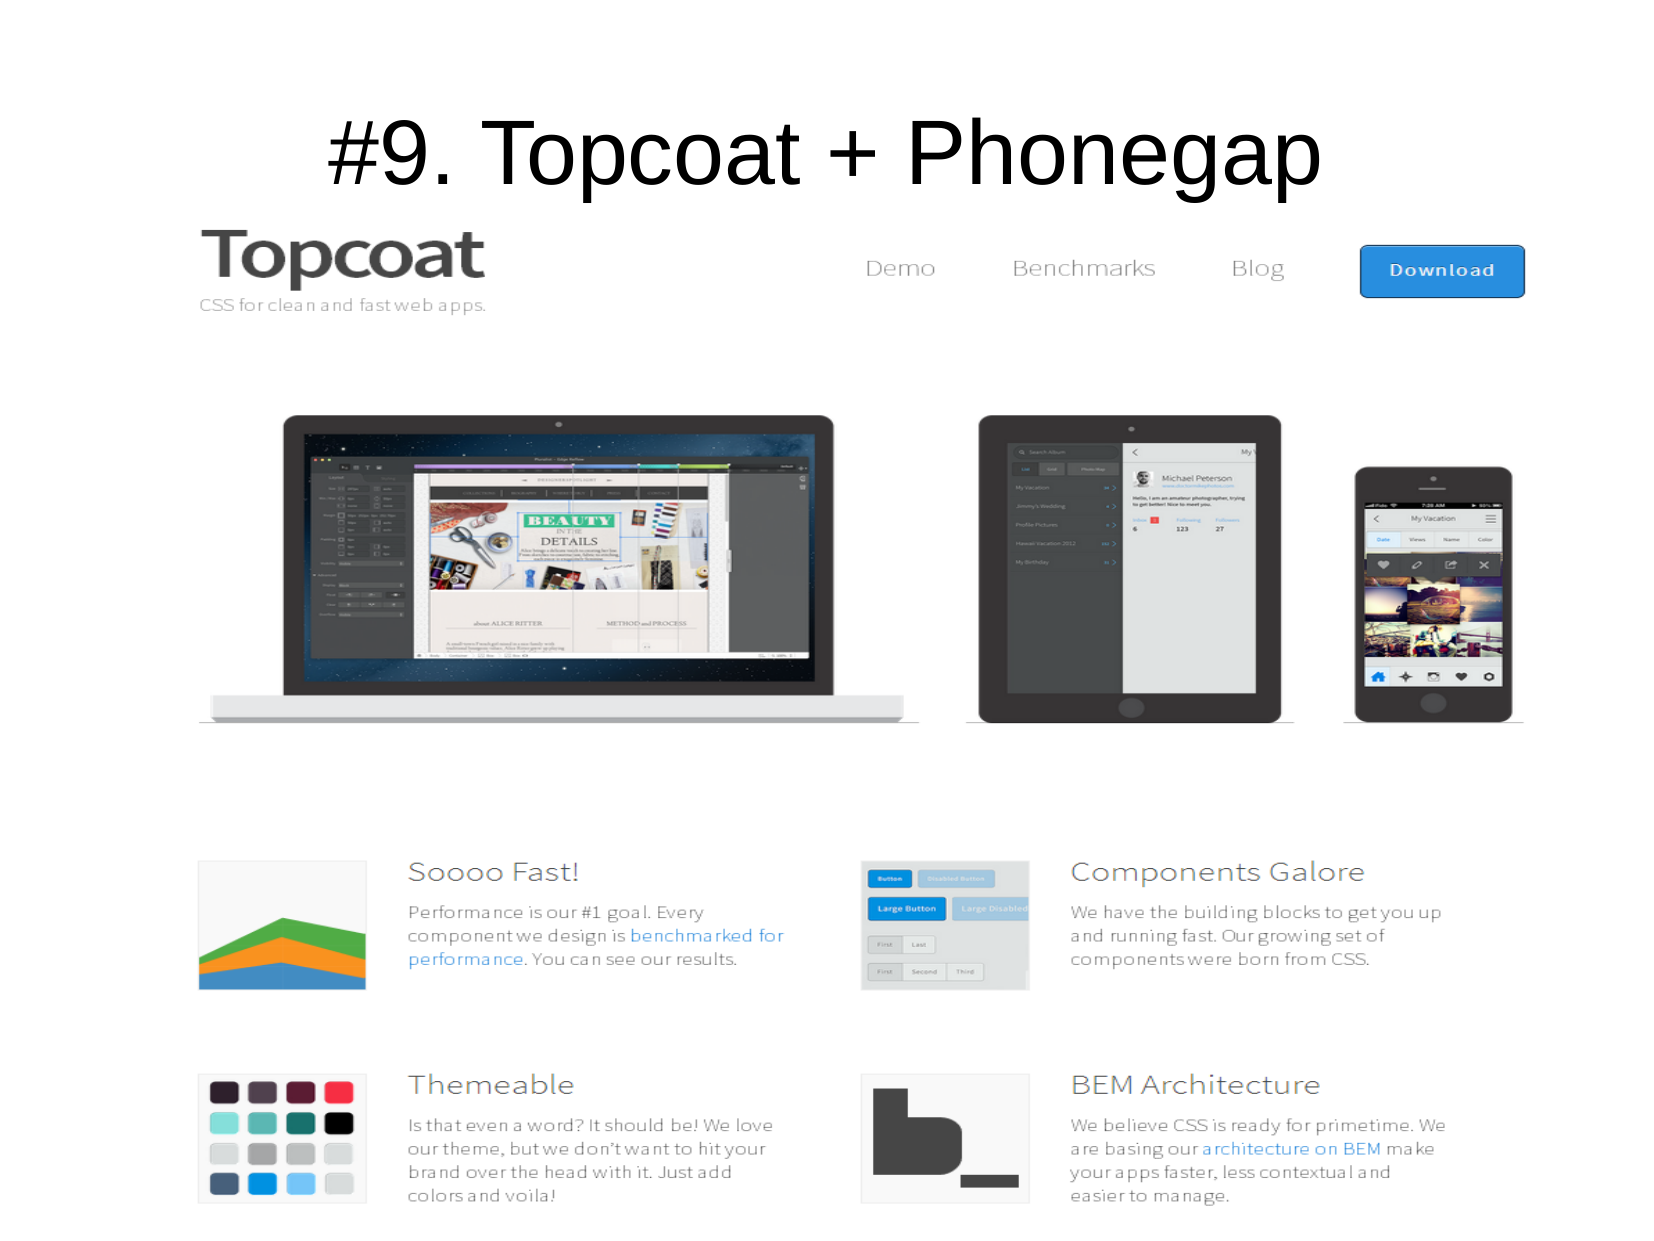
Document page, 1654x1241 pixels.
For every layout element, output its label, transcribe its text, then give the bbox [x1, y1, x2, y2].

picture [148, 214, 1571, 1241]
title #9. Topcoat + Phonegap [82, 49, 1571, 257]
